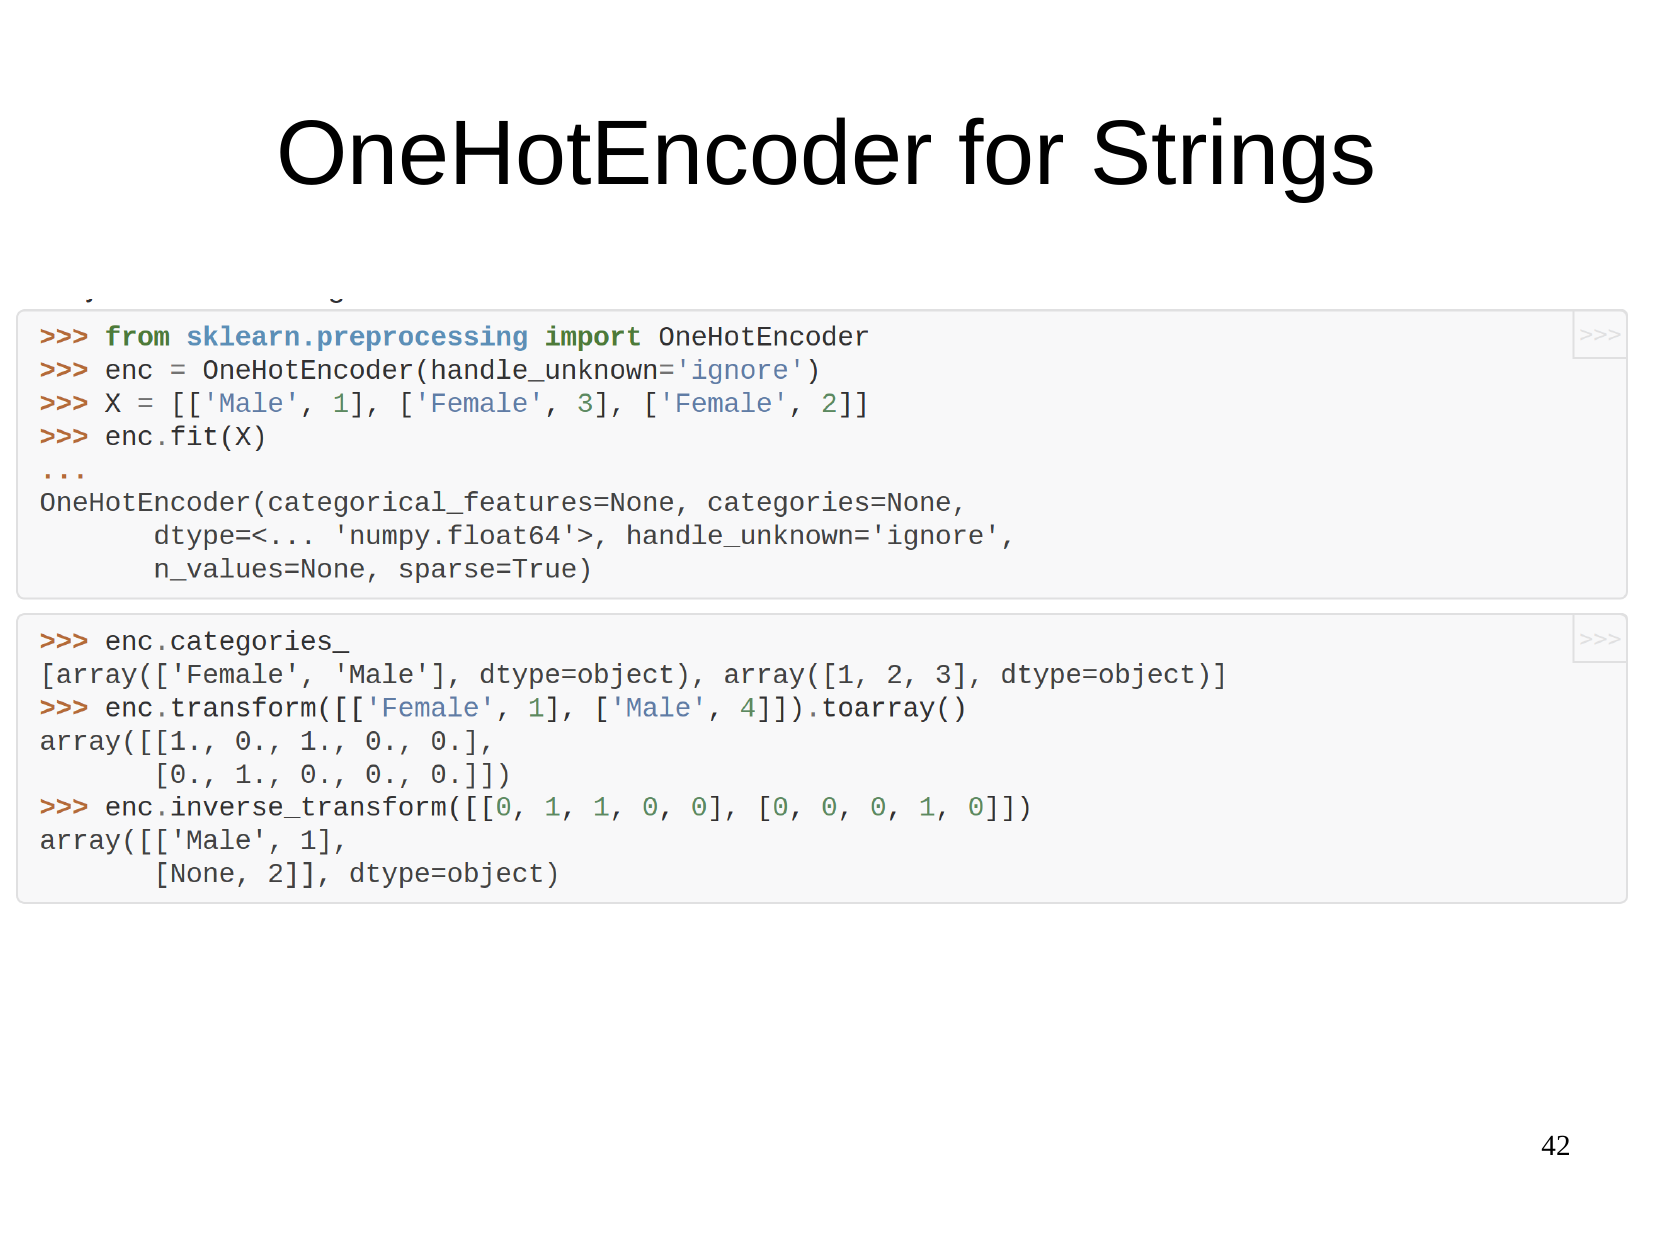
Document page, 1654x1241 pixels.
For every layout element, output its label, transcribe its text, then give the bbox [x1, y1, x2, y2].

picture [3, 299, 1654, 916]
title OneHotEncoder for Strings [82, 49, 1571, 257]
